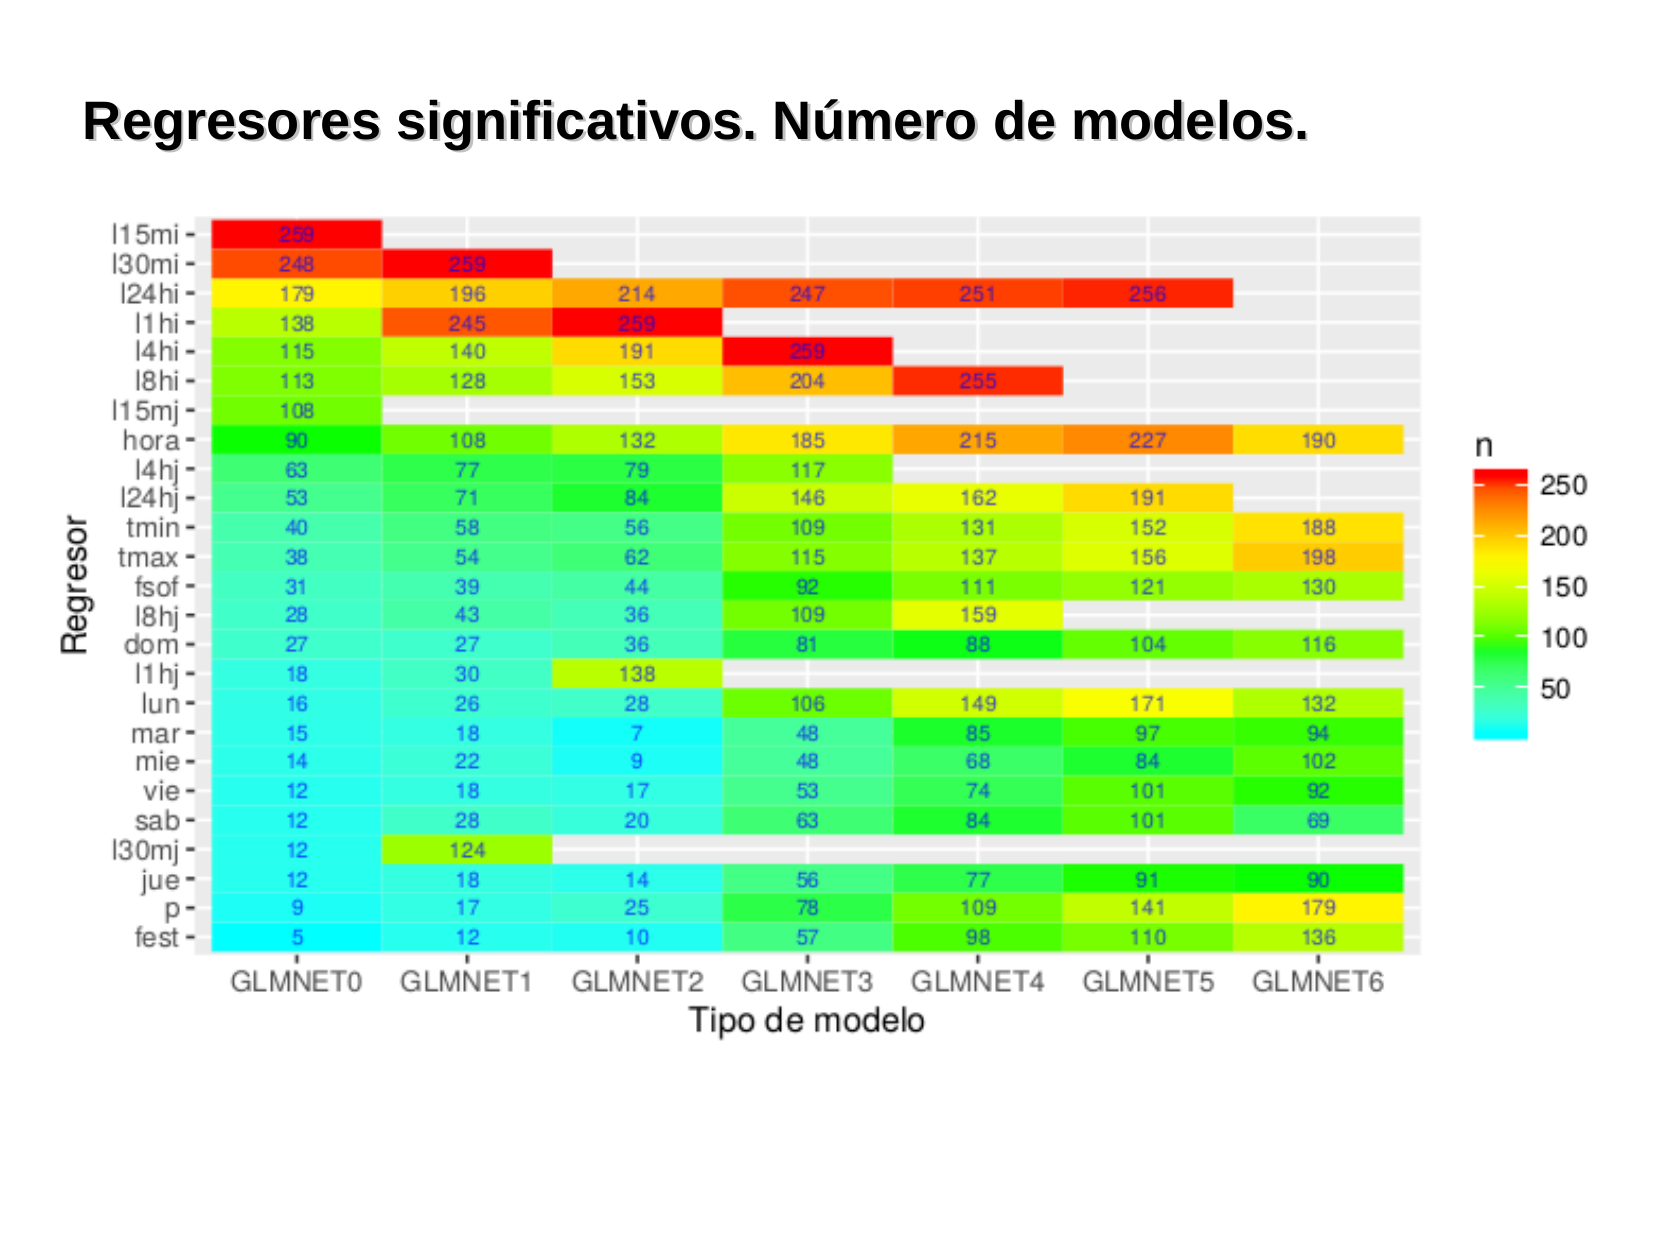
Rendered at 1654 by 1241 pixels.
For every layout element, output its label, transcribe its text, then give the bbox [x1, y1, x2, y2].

picture [38, 200, 1613, 1062]
text_box Regresores significativos. Número de modelos. [68, 82, 1327, 166]
